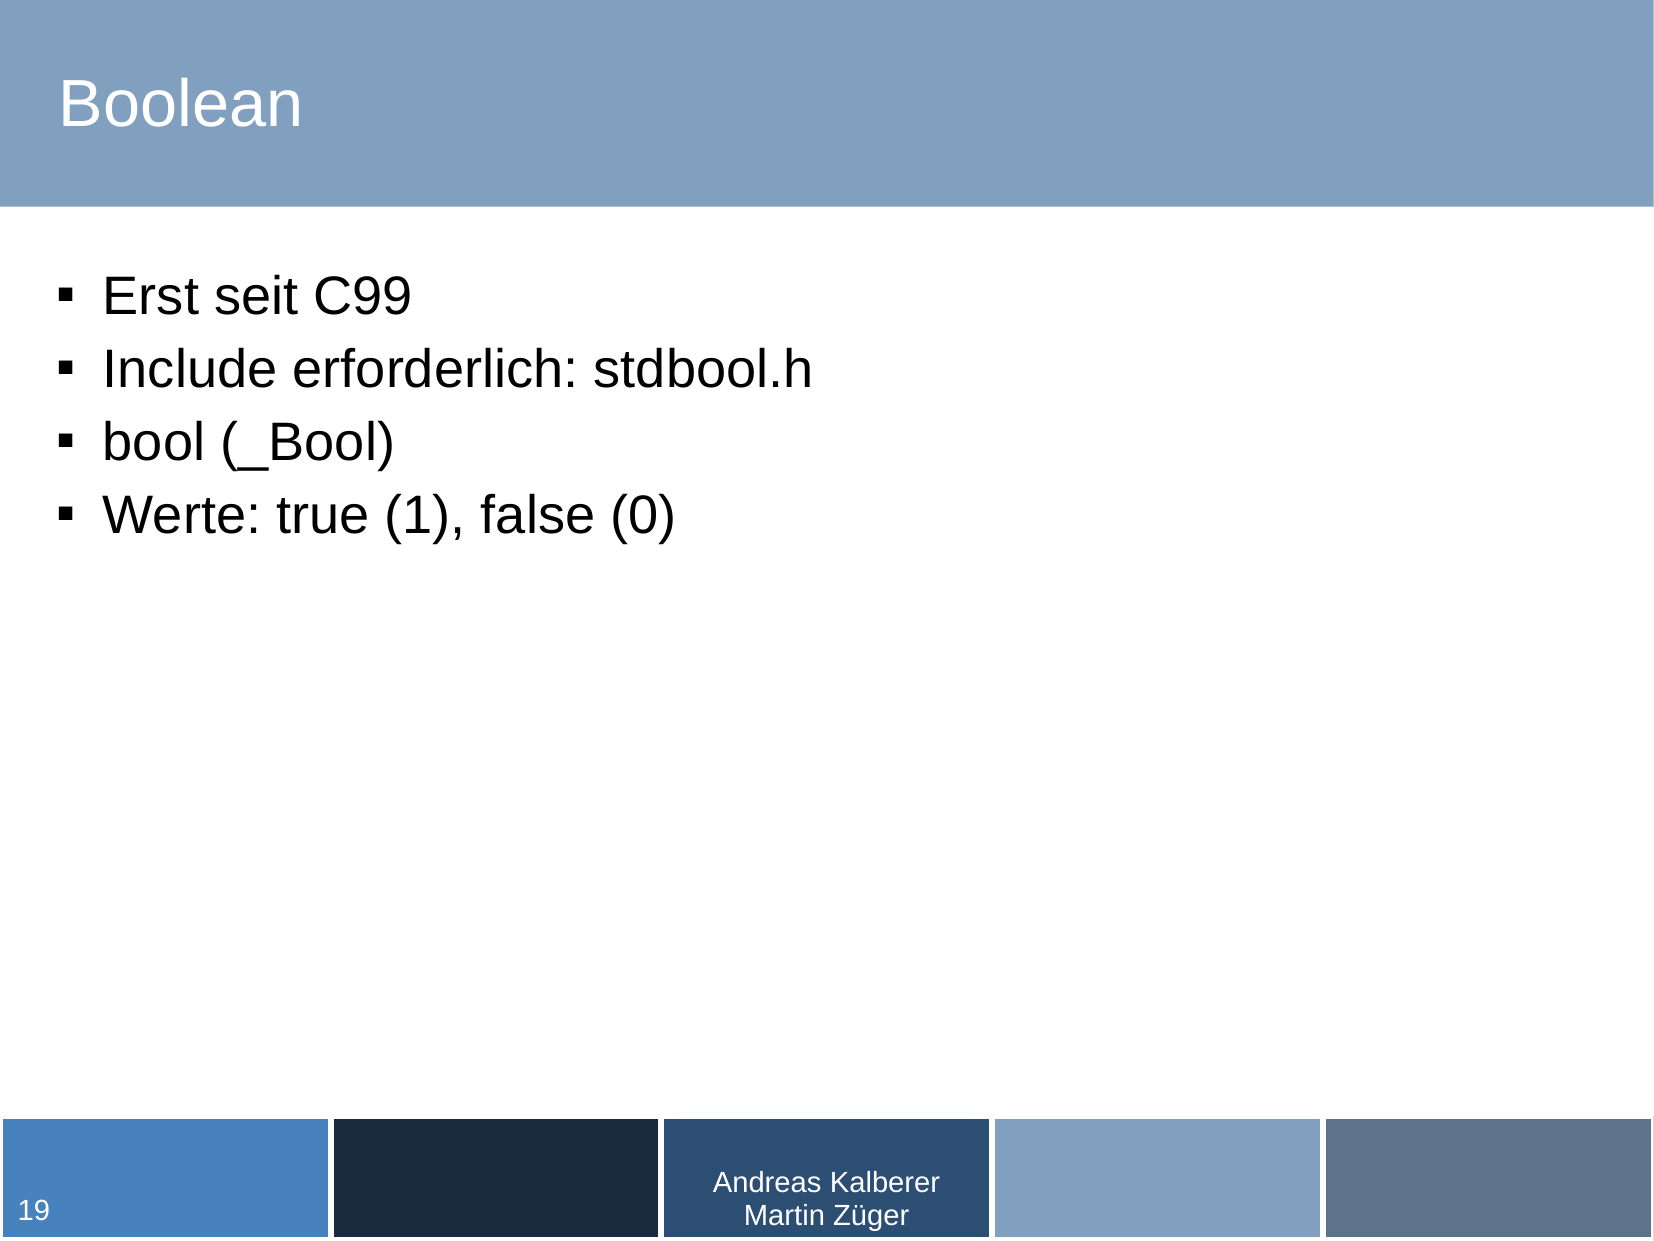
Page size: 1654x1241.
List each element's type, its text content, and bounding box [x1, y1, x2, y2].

list Erst seit C99 Include erforderlich: stdbool.h bool (_Bool) Werte: true (1), false (0) [59, 265, 1595, 986]
title Boolean [59, 29, 1595, 178]
